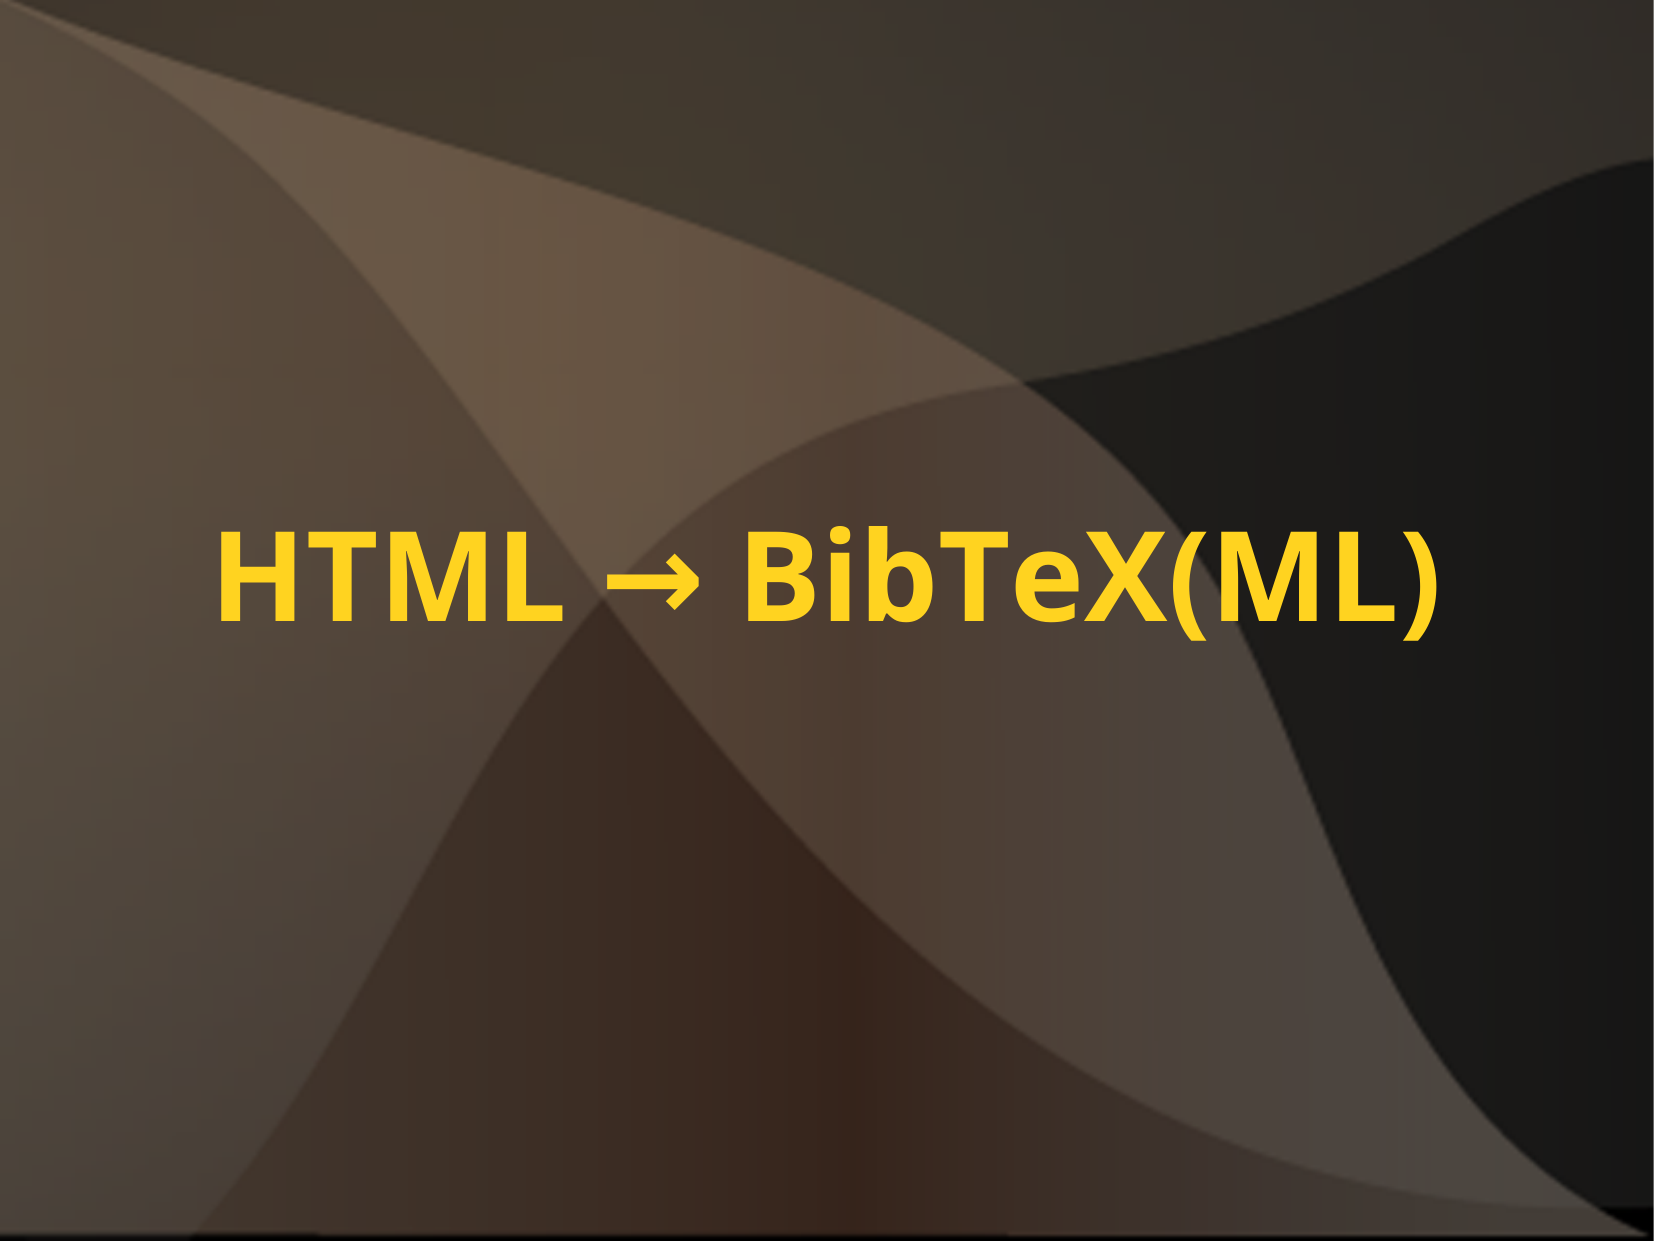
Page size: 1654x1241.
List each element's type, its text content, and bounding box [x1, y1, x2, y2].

picture [0, 0, 1654, 1241]
subtitle HTML → BibTeX(ML) [82, 213, 1571, 933]
